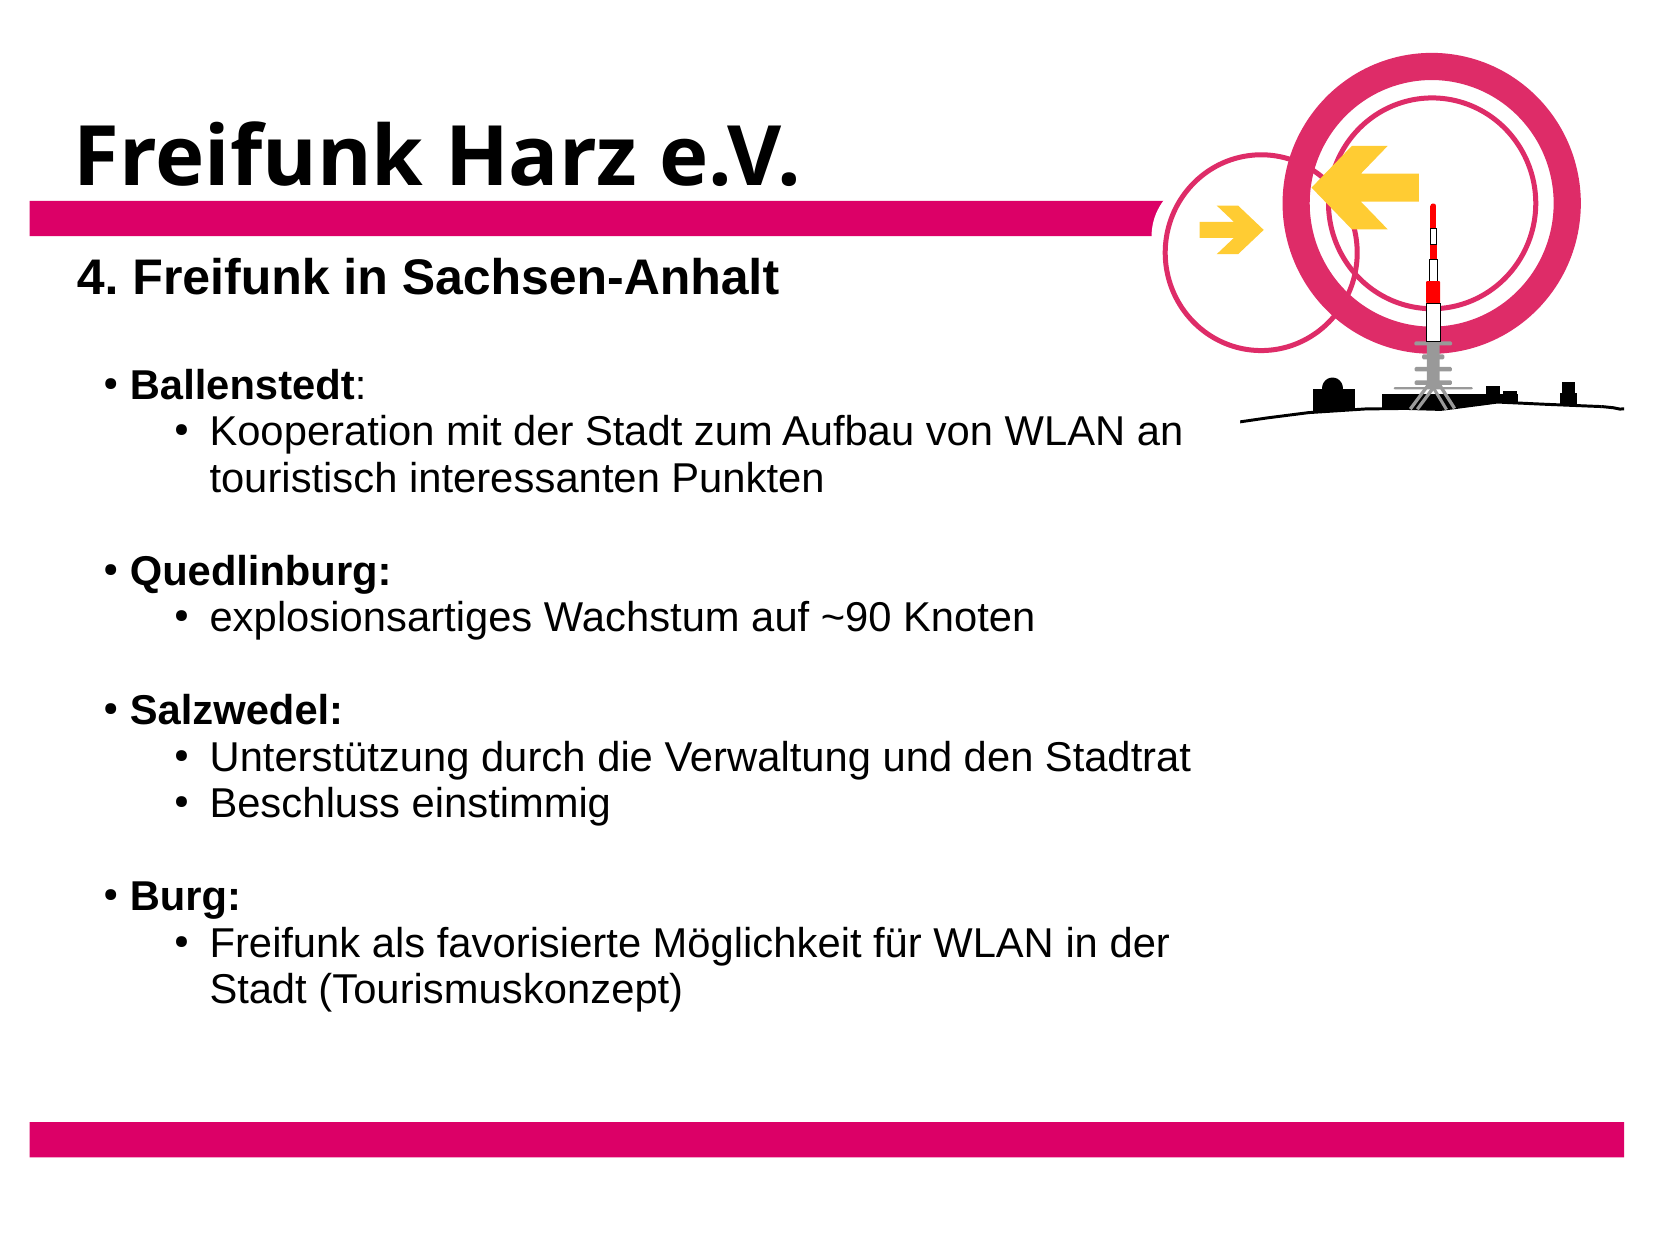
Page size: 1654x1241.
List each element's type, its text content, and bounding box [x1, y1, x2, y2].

subtitle 4. Freifunk in Sachsen-Anhalt [76, 218, 798, 337]
text_box Ballenstedt: Kooperation mit der Stadt zum Aufbau von WLAN an touristisch interessanten Punkten Quedlinburg: explosionsartiges Wachstum auf ~90 Knoten Salzwedel: Unterstützung durch die Verwaltung und den Stadtrat Beschluss einstimmig Burg: Freifunk als favorisierte Möglichkeit für WLAN in der Stadt (Tourismuskonzept) [88, 354, 1241, 1093]
